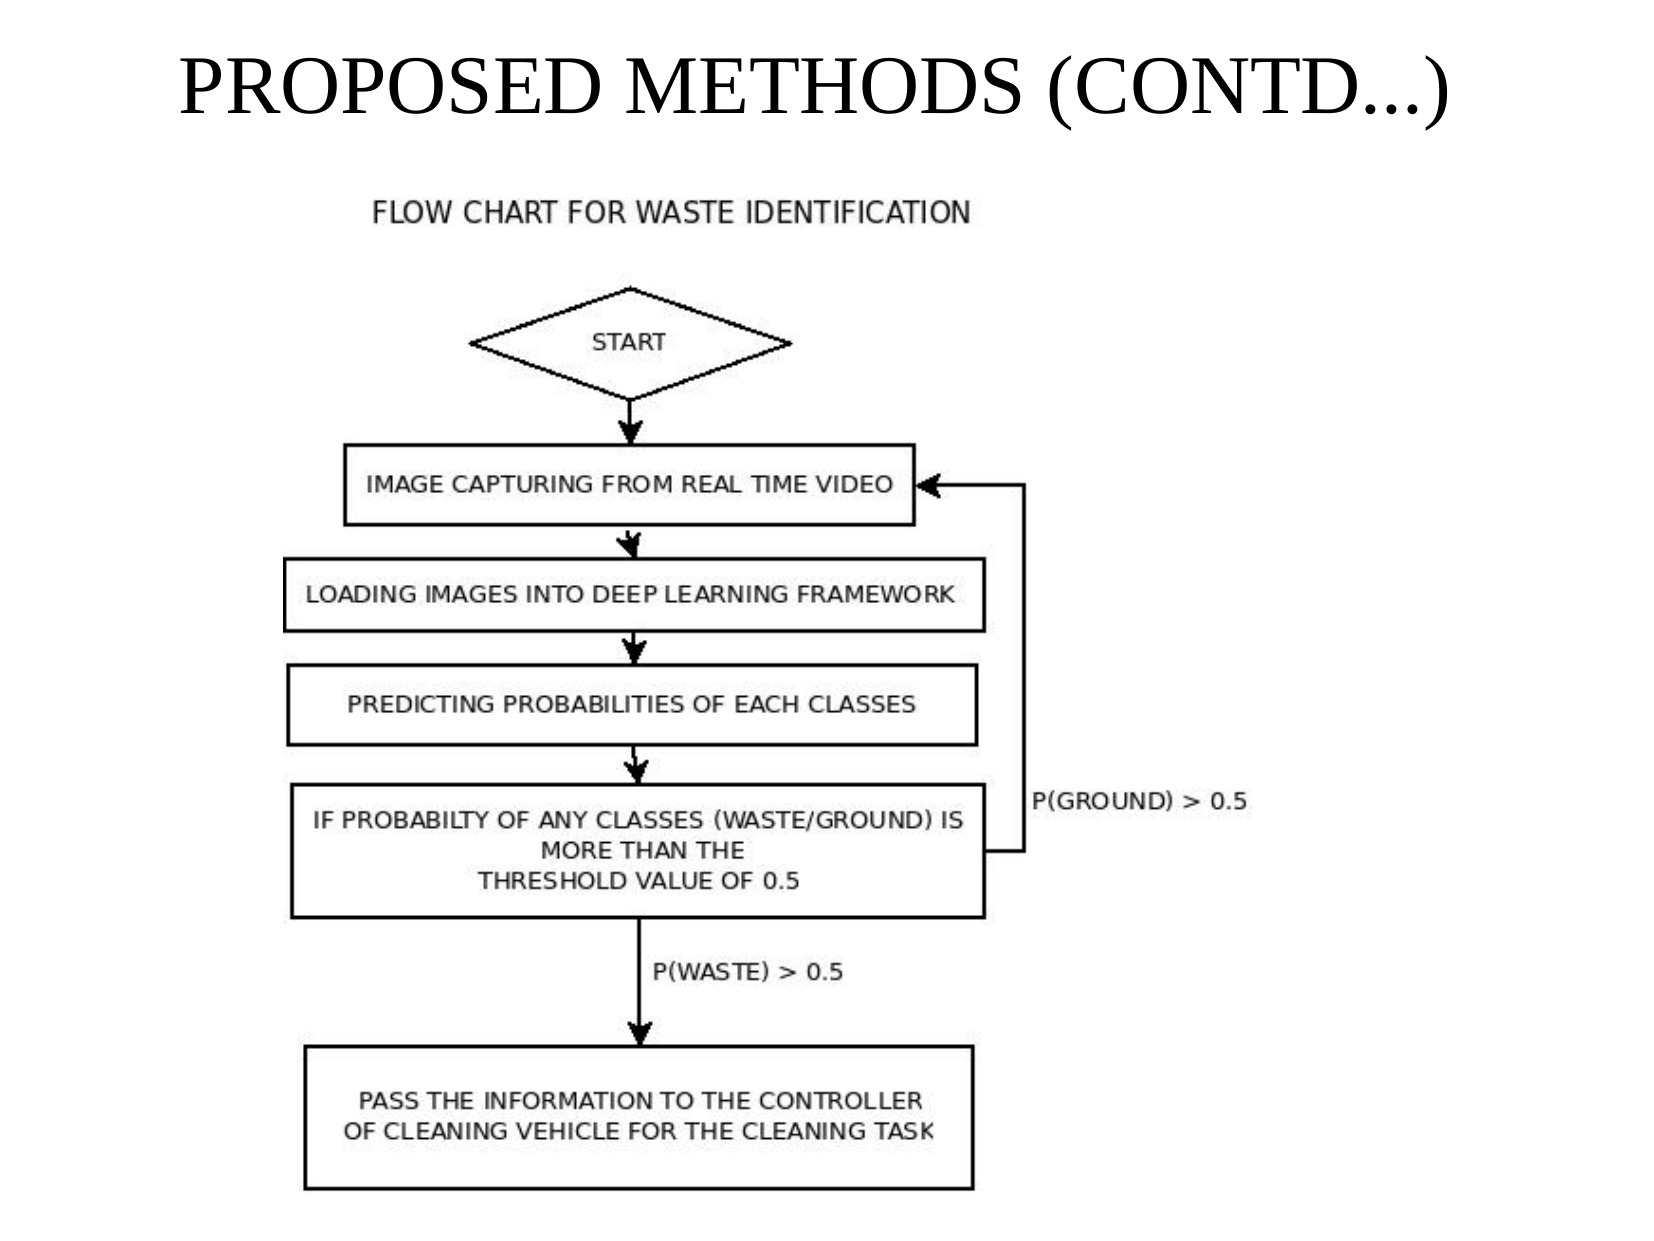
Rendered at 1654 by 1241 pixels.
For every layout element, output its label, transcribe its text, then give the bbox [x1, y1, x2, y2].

title PROPOSED METHODS (CONTD...) [70, 0, 1560, 189]
picture [283, 197, 1252, 1193]
